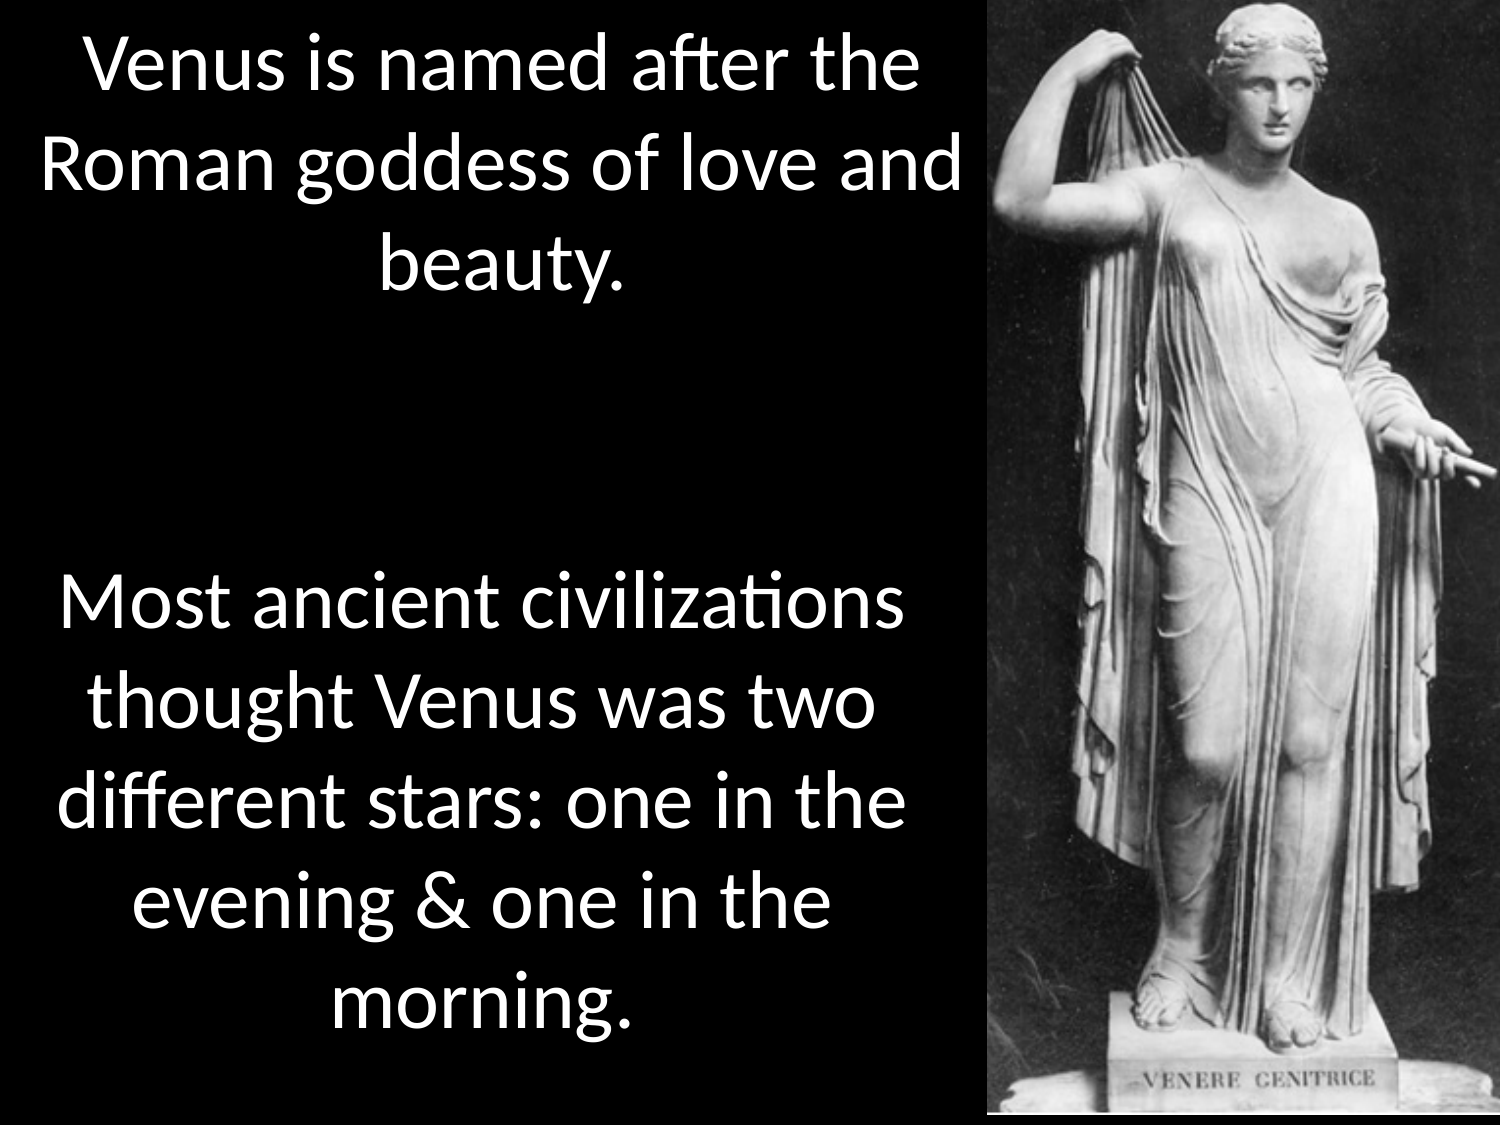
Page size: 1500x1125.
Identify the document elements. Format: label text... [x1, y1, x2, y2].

picture [987, 0, 1500, 1115]
text_box Most ancient civilizations thought Venus was two different stars: one in the evening & one in the morning. [1, 537, 964, 1058]
text_box Venus is named after the Roman goddess of love and beauty. [21, 0, 985, 319]
